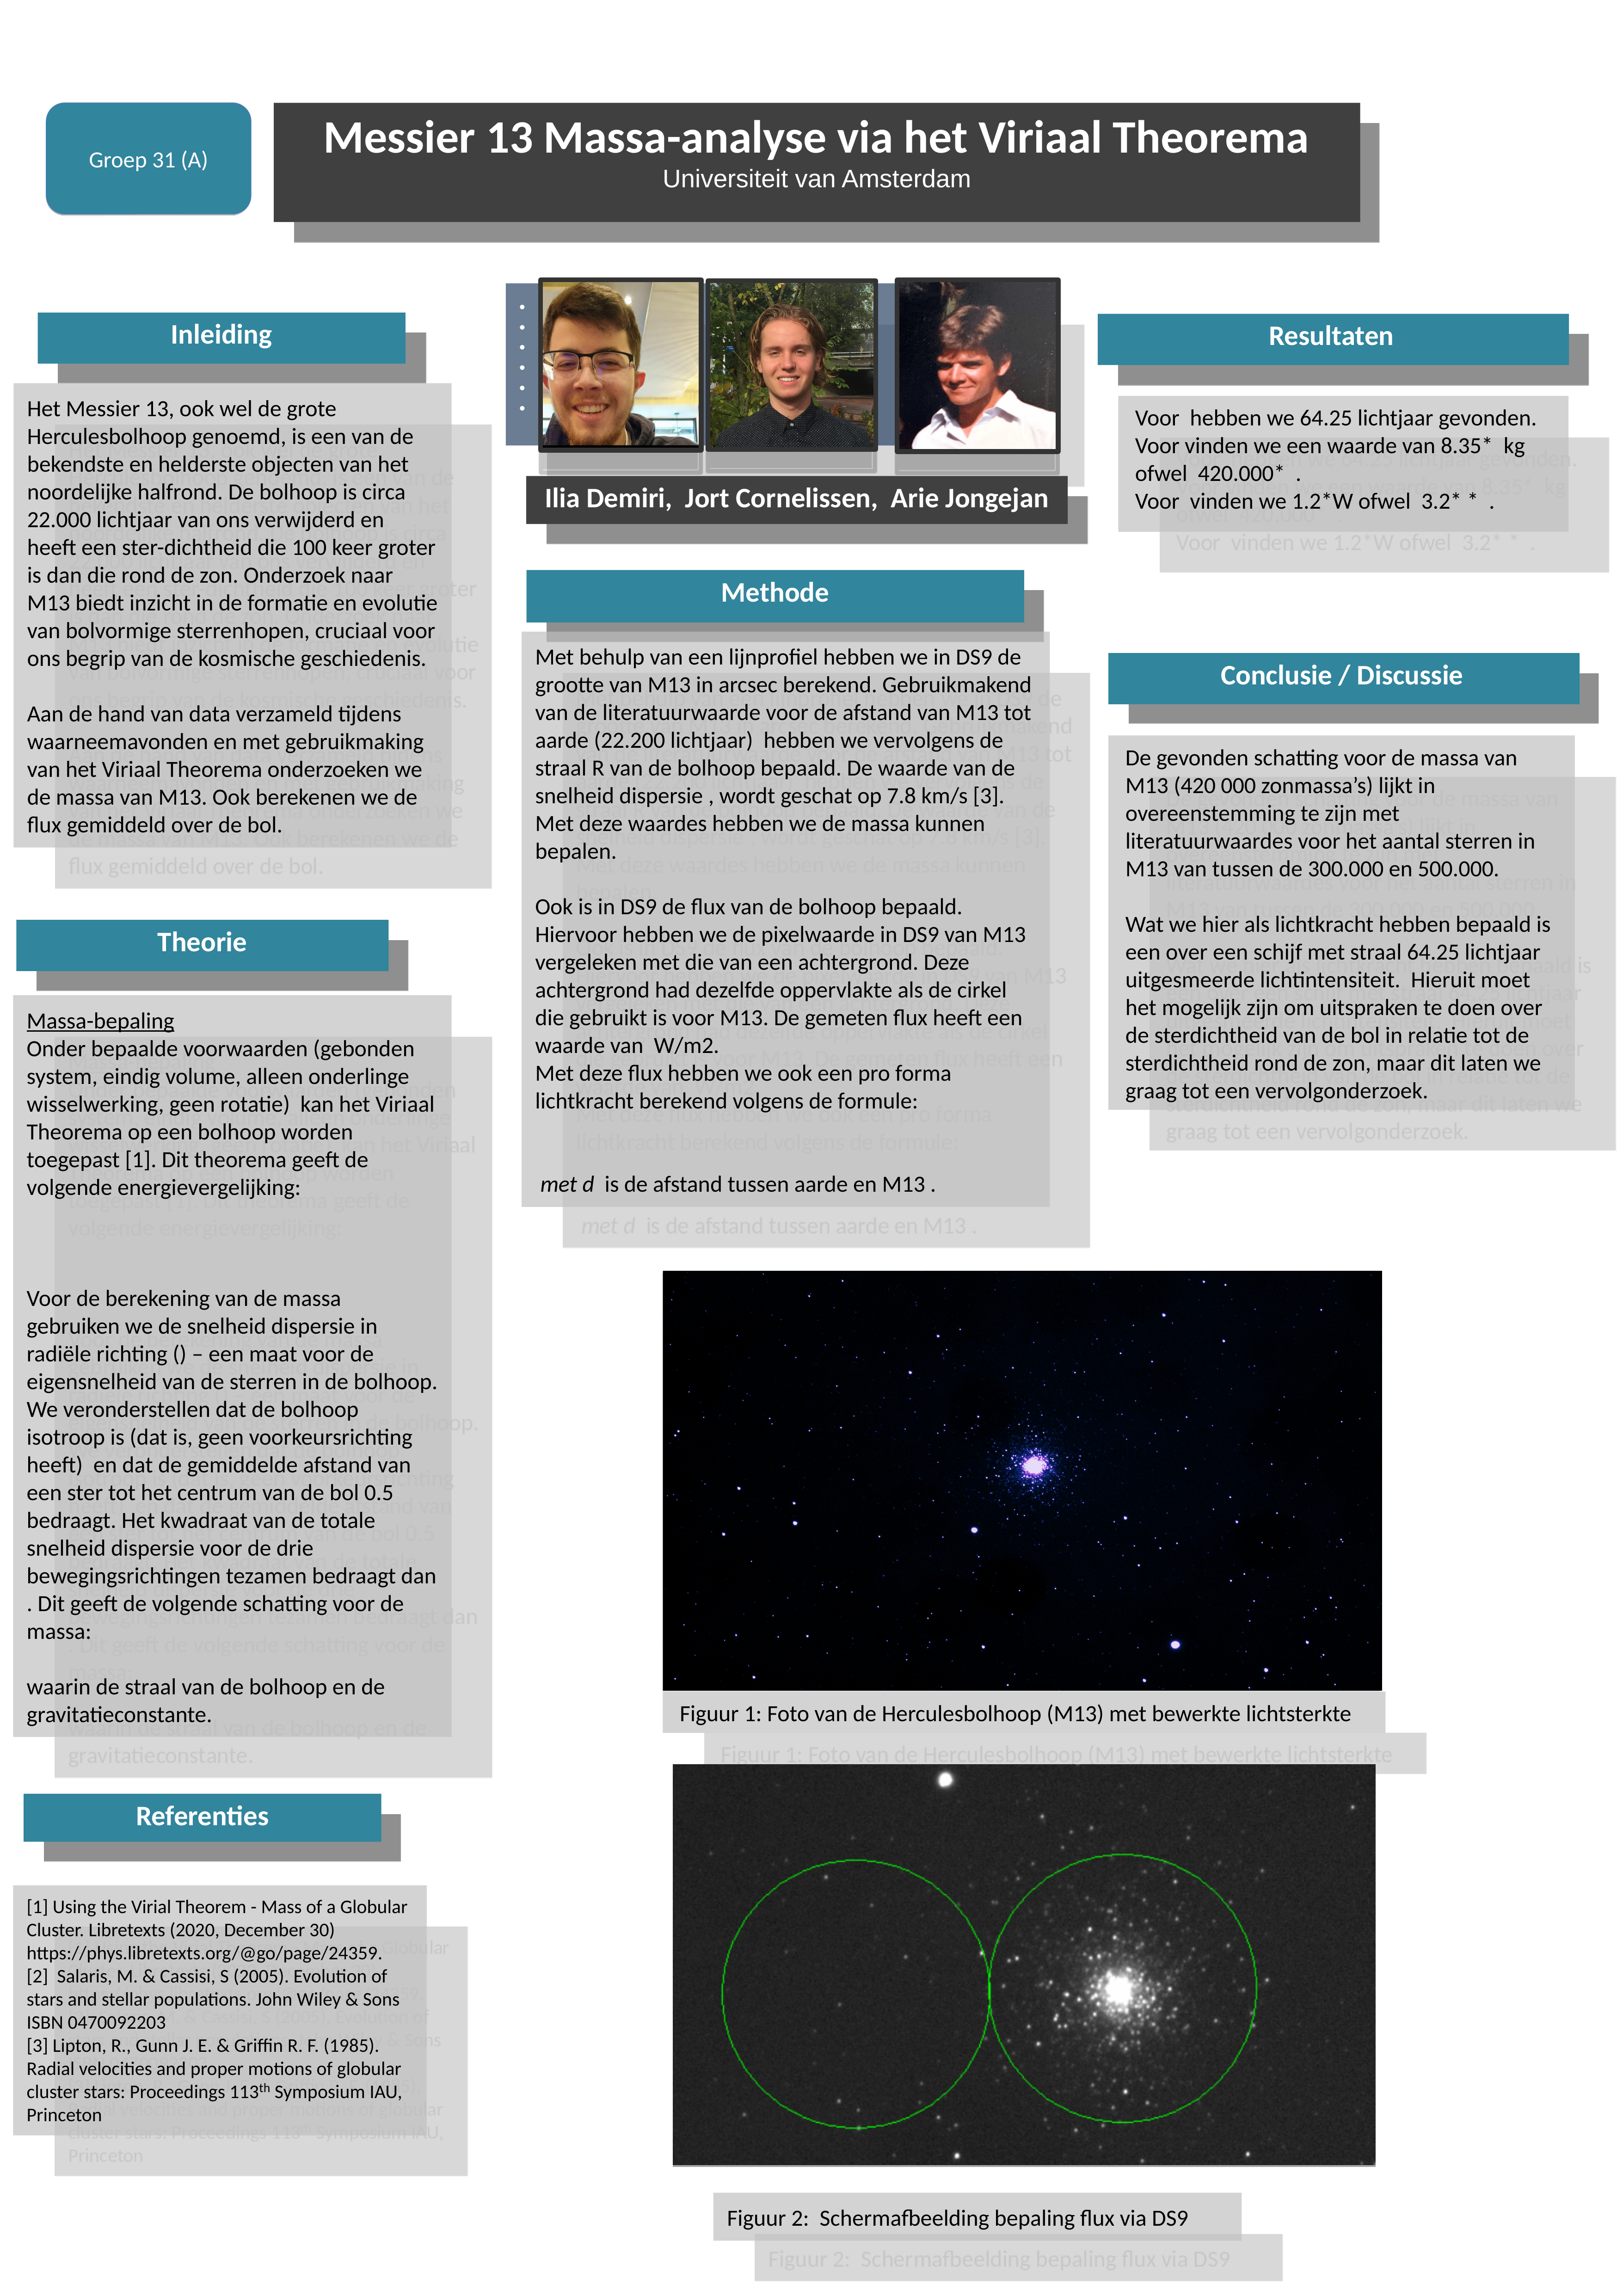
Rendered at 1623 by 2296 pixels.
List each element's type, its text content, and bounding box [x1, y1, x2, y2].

picture [543, 282, 699, 448]
text_box Theorie [16, 920, 389, 971]
text_box Resultaten [1098, 314, 1569, 365]
picture [710, 283, 873, 447]
text_box Referenties [24, 1793, 381, 1842]
text_box Met behulp van een lijnprofiel hebben we in DS9 de grootte van M13 in arcsec berekend. Gebruikmakend van de literatuurwaarde voor de afstand van M13 tot aarde (22.200 lichtjaar) hebben we vervolgens de straal R van de bolhoop bepaald. De waarde van de snelheid dispersie , wordt geschat op 7.8 km/s [3]. Met deze waardes hebben we de massa kunnen bepalen. Ook is in DS9 de flux van de bolhoop bepaald. Hiervoor hebben we de pixelwaarde in DS9 van M13 vergeleken met die van een achtergrond. Deze achtergrond had dezelfde oppervlakte als de cirkel die gebruikt is voor M13. De gemeten flux heeft een waarde van W/m2. Met deze flux hebben we ook een pro forma lichtkracht berekend volgens de formule: met d is de afstand tussen aarde en M13 . [522, 632, 1050, 1207]
text_box Massa-bepaling Onder bepaalde voorwaarden (gebonden system, eindig volume, alleen onderlinge wisselwerking, geen rotatie) kan het Viriaal Theorema op een bolhoop worden toegepast [1]. Dit theorema geeft de volgende energievergelijking: Voor de berekening van de massa gebruiken we de snelheid dispersie in radiële richting () – een maat voor de eigensnelheid van de sterren in de bolhoop. We veronderstellen dat de bolhoop isotroop is (dat is, geen voorkeursrichting heeft) en dat de gemiddelde afstand van een ster tot het centrum van de bol 0.5 bedraagt. Het kwadraat van de totale snelheid dispersie voor de drie bewegingsrichtingen tezamen bedraagt dan . Dit geeft de volgende schatting voor de massa: waarin de straal van de bolhoop en de gravitatieconstante. [13, 995, 452, 1737]
text_box Ilia Demiri, Jort Cornelissen, Arie Jongejan [526, 476, 1068, 524]
text_box Inleiding [37, 312, 406, 364]
text_box [1] Using the Virial Theorem - Mass of a Globular Cluster. Libretexts (2020, December 30) https://phys.libretexts.org/@go/page/24359. [2] Salaris, M. & Cassisi, S (2005). Evolution of stars and stellar populations. John Wiley & Sons ISBN 0470092203 [3] Lipton, R., Gunn J. E. & Griffin R. F. (1985). Radial velocities and proper motions of globular cluster stars: Proceedings 113th Symposium IAU, Princeton [13, 1885, 427, 2136]
text_box Conclusie / Discussie [1108, 653, 1580, 704]
text_box Methode [526, 570, 1024, 623]
text_box Figuur 1: Foto van de Herculesbolhoop (M13) met bewerkte lichtsterkte [663, 1692, 1385, 1733]
text_box De gevonden schatting voor de massa van M13 (420 000 zonmassa’s) lijkt in overeenstemming te zijn met literatuurwaardes voor het aantal sterren in M13 van tussen de 300.000 en 500.000. Wat we hier als lichtkracht hebben bepaald is een over een schijf met straal 64.25 lichtjaar uitgesmeerde lichtintensiteit. Hieruit moet het mogelijk zijn om uitspraken te doen over de sterdichtheid van de bol in relatie tot de sterdichtheid rond de zon, maar dit laten we graag tot een vervolgonderzoek. [1108, 735, 1575, 1110]
picture [663, 1271, 1386, 1696]
picture [899, 282, 1056, 449]
text_box Het Messier 13, ook wel de grote Herculesbolhoop genoemd, is een van de bekendste en helderste objecten van het noordelijke halfrond. De bolhoop is circa 22.000 lichtjaar van ons verwijderd en heeft een ster-dichtheid die 100 keer groter is dan die rond de zon. Onderzoek naar M13 biedt inzicht in de formatie en evolutie van bolvormige sterrenhopen, cruciaal voor ons begrip van de kosmische geschiedenis. Aan de hand van data verzameld tijdens waarneemavonden en met gebruikmaking van het Viriaal Theorema onderzoeken we de massa van M13. Ook berekenen we de flux gemiddeld over de bol. [13, 383, 452, 848]
text_box Groep 31 (A) [46, 103, 251, 214]
text_box [506, 283, 538, 445]
picture [673, 1764, 1376, 2165]
text_box Figuur 2: Schermafbeelding bepaling flux via DS9 [713, 2193, 1242, 2241]
text_box [704, 283, 706, 445]
text_box [878, 283, 895, 445]
text_box Messier 13 Massa-analyse via het Viriaal Theorema Universiteit van Amsterdam [274, 103, 1360, 222]
text_box Voor hebben we 64.25 lichtjaar gevonden. Voor vinden we een waarde van 8.35* kg ofwel 420.000* . Voor vinden we 1.2*W ofwel 3.2* * . [1118, 396, 1568, 532]
